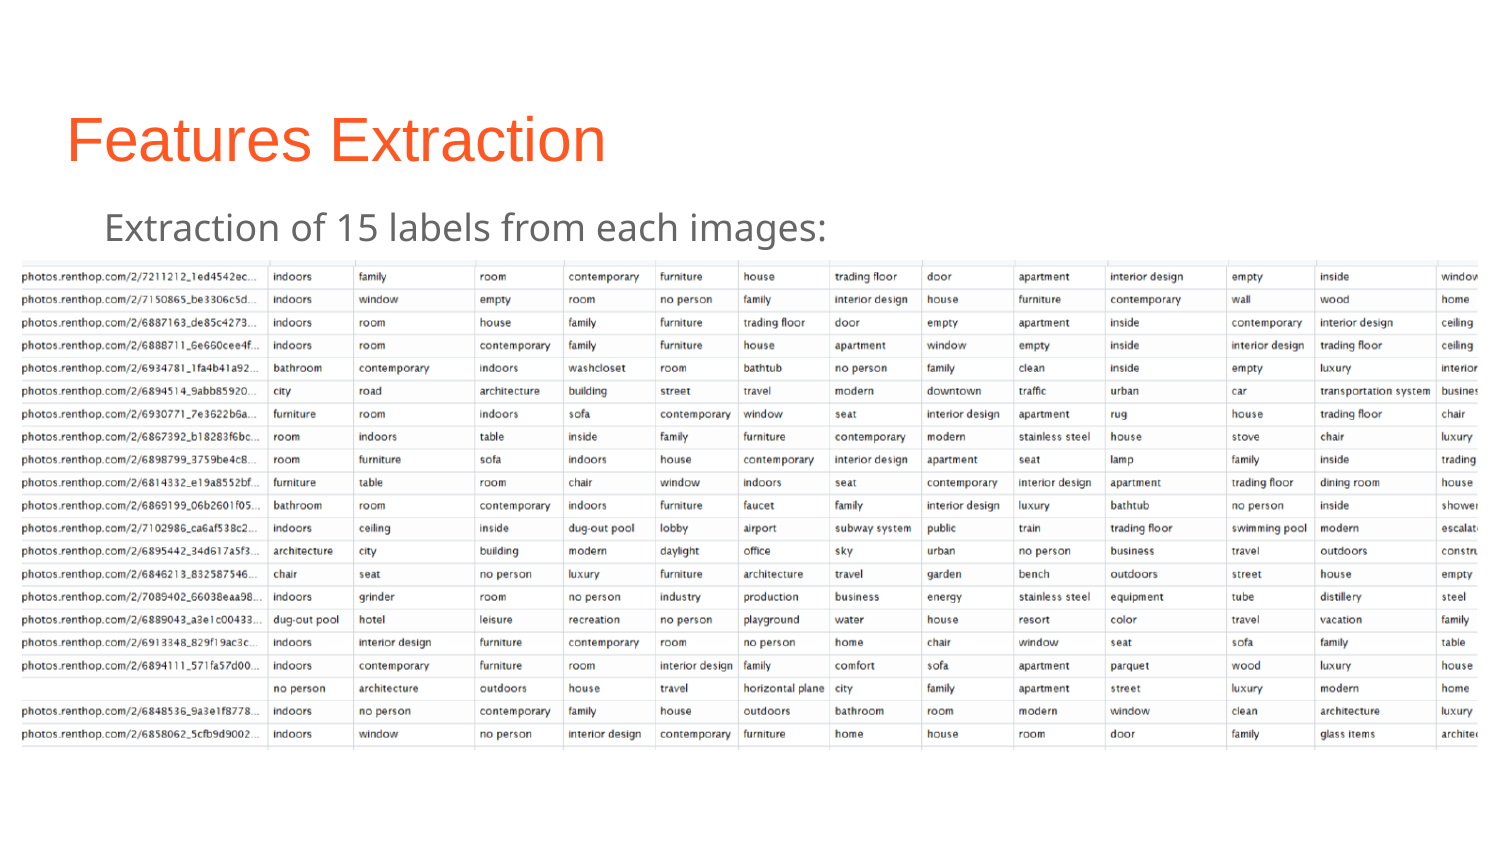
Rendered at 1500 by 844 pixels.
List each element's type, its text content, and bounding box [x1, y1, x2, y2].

title Features Extraction [51, 72, 1449, 167]
list Extraction of 15 labels from each images: [51, 189, 1449, 260]
picture [22, 260, 1478, 750]
